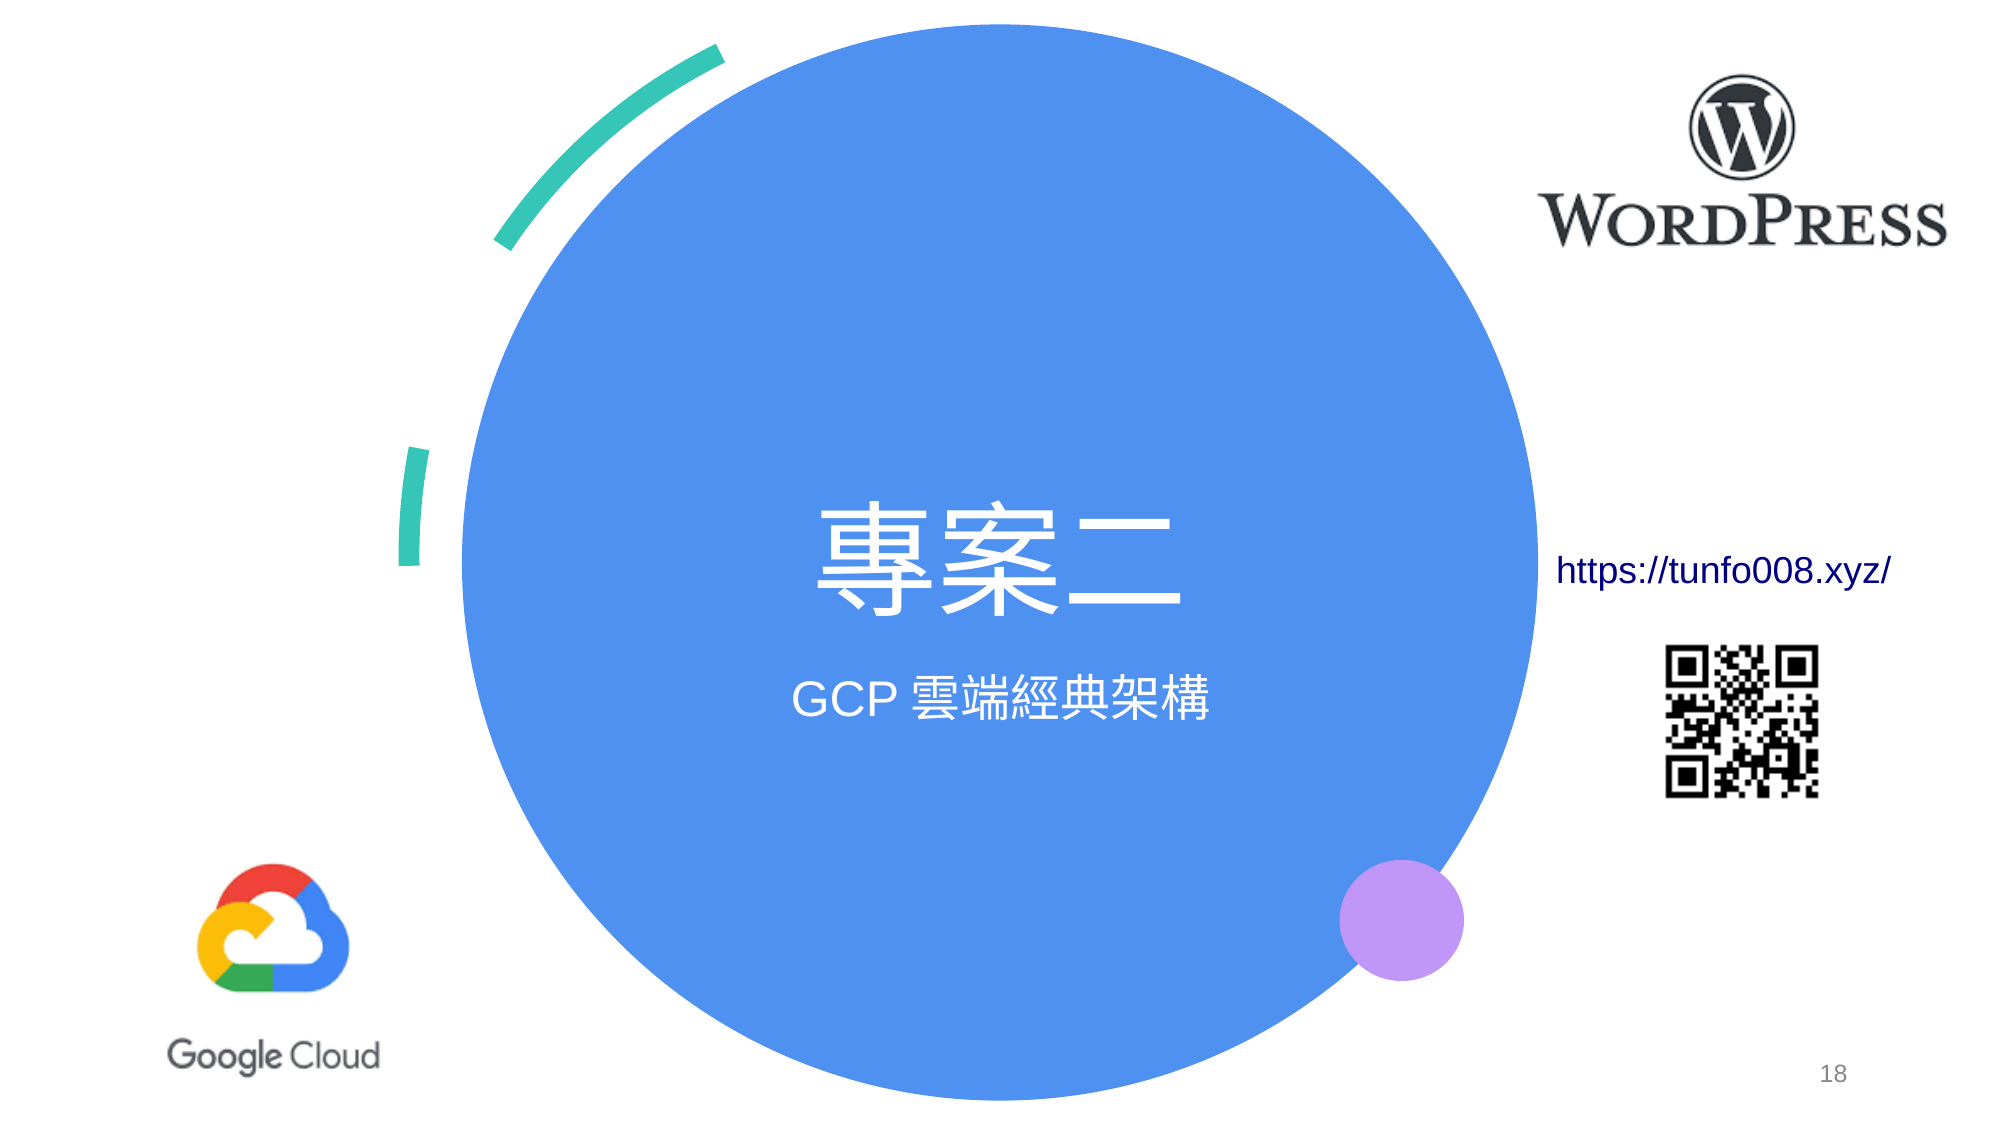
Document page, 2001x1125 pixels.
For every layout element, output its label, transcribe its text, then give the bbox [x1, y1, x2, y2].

text_box https://tunfo008.xyz/ [1541, 538, 1945, 600]
picture [1485, 22, 2000, 300]
picture [21, 832, 527, 1110]
list GCP雲端經典架構 [544, 668, 1457, 921]
picture [1642, 621, 1843, 823]
title 專案二 [544, 226, 1457, 639]
slide_number 1 [1412, 1042, 1863, 1103]
